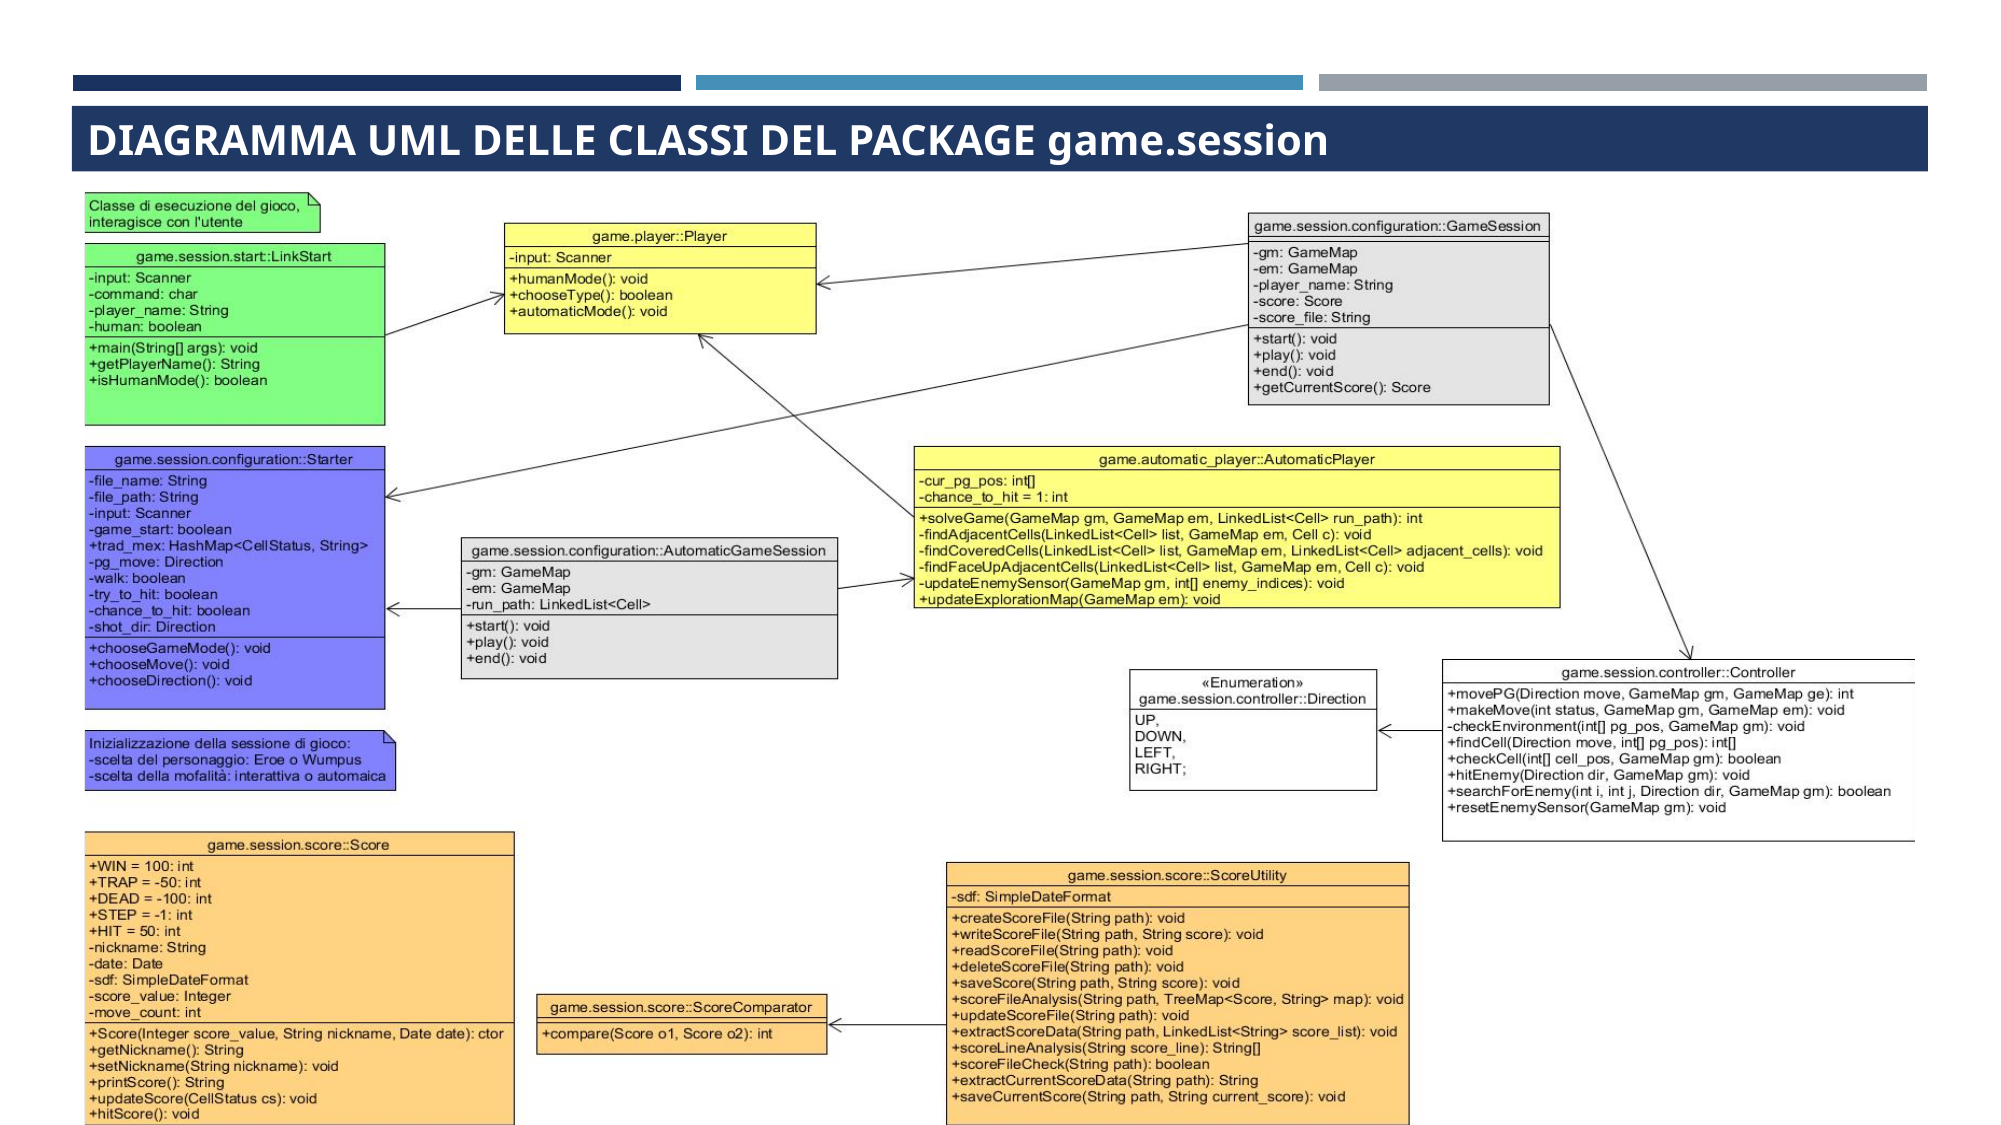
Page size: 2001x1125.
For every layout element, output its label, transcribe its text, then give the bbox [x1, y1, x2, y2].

text_box DIAGRAMMA UML DELLE CLASSI DEL PACKAGE game.session [71, 105, 1928, 172]
picture [84, 191, 1915, 1125]
